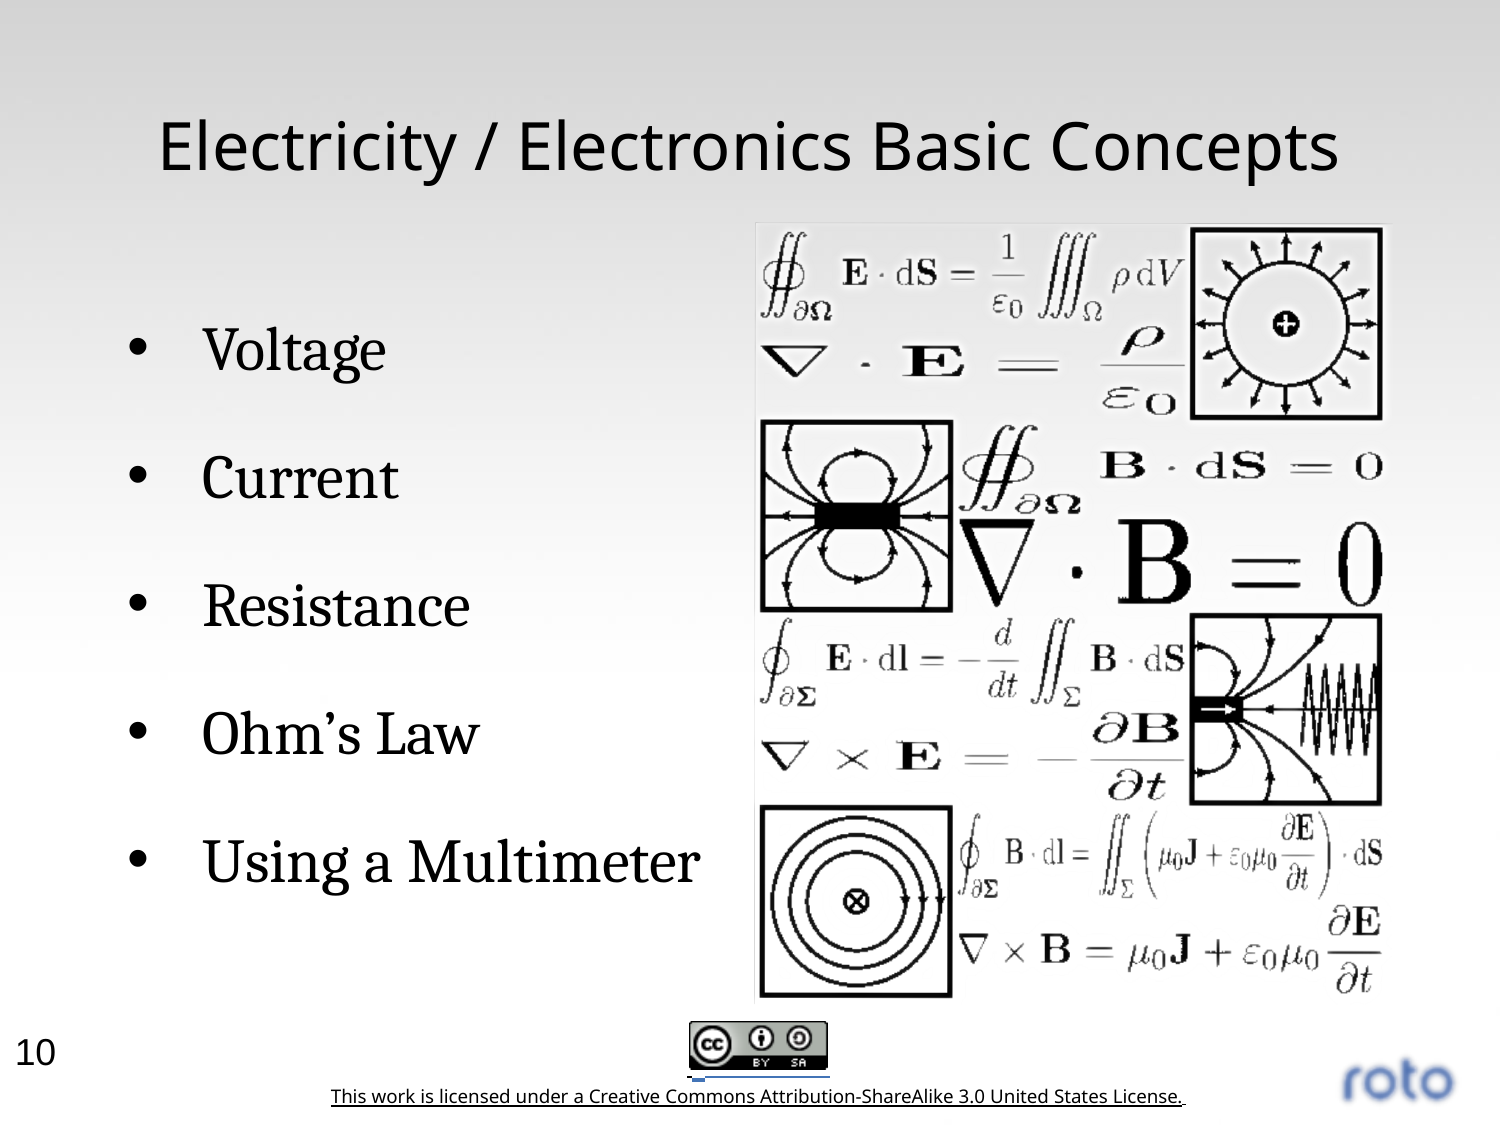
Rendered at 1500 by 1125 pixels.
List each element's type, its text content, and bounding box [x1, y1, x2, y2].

list Voltage Current Resistance Ohm’s Law Using a Multimeter [112, 263, 748, 988]
picture [0, 0, 1500, 1125]
title Electricity / Electronics Basic Concepts [112, 49, 1388, 238]
